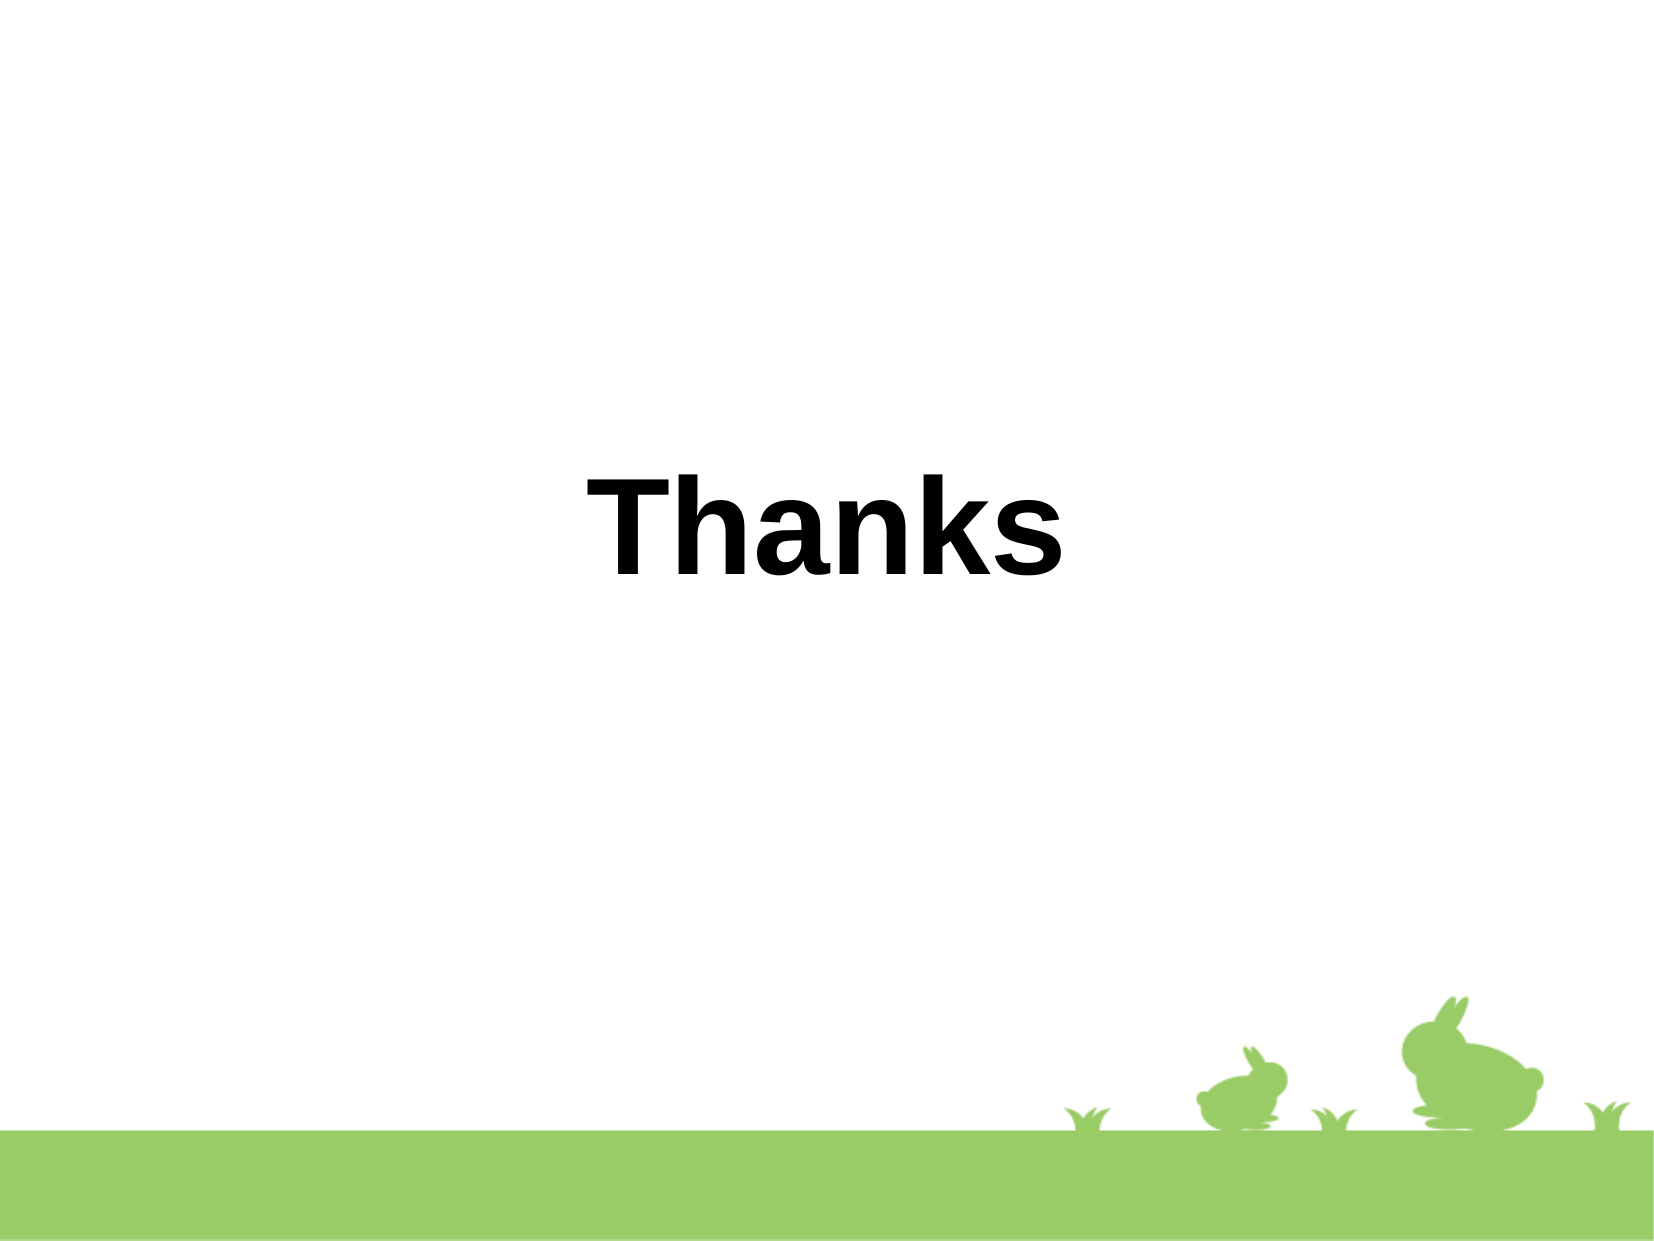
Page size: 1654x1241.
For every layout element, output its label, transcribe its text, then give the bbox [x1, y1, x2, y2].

title Thanks [82, 415, 1571, 623]
